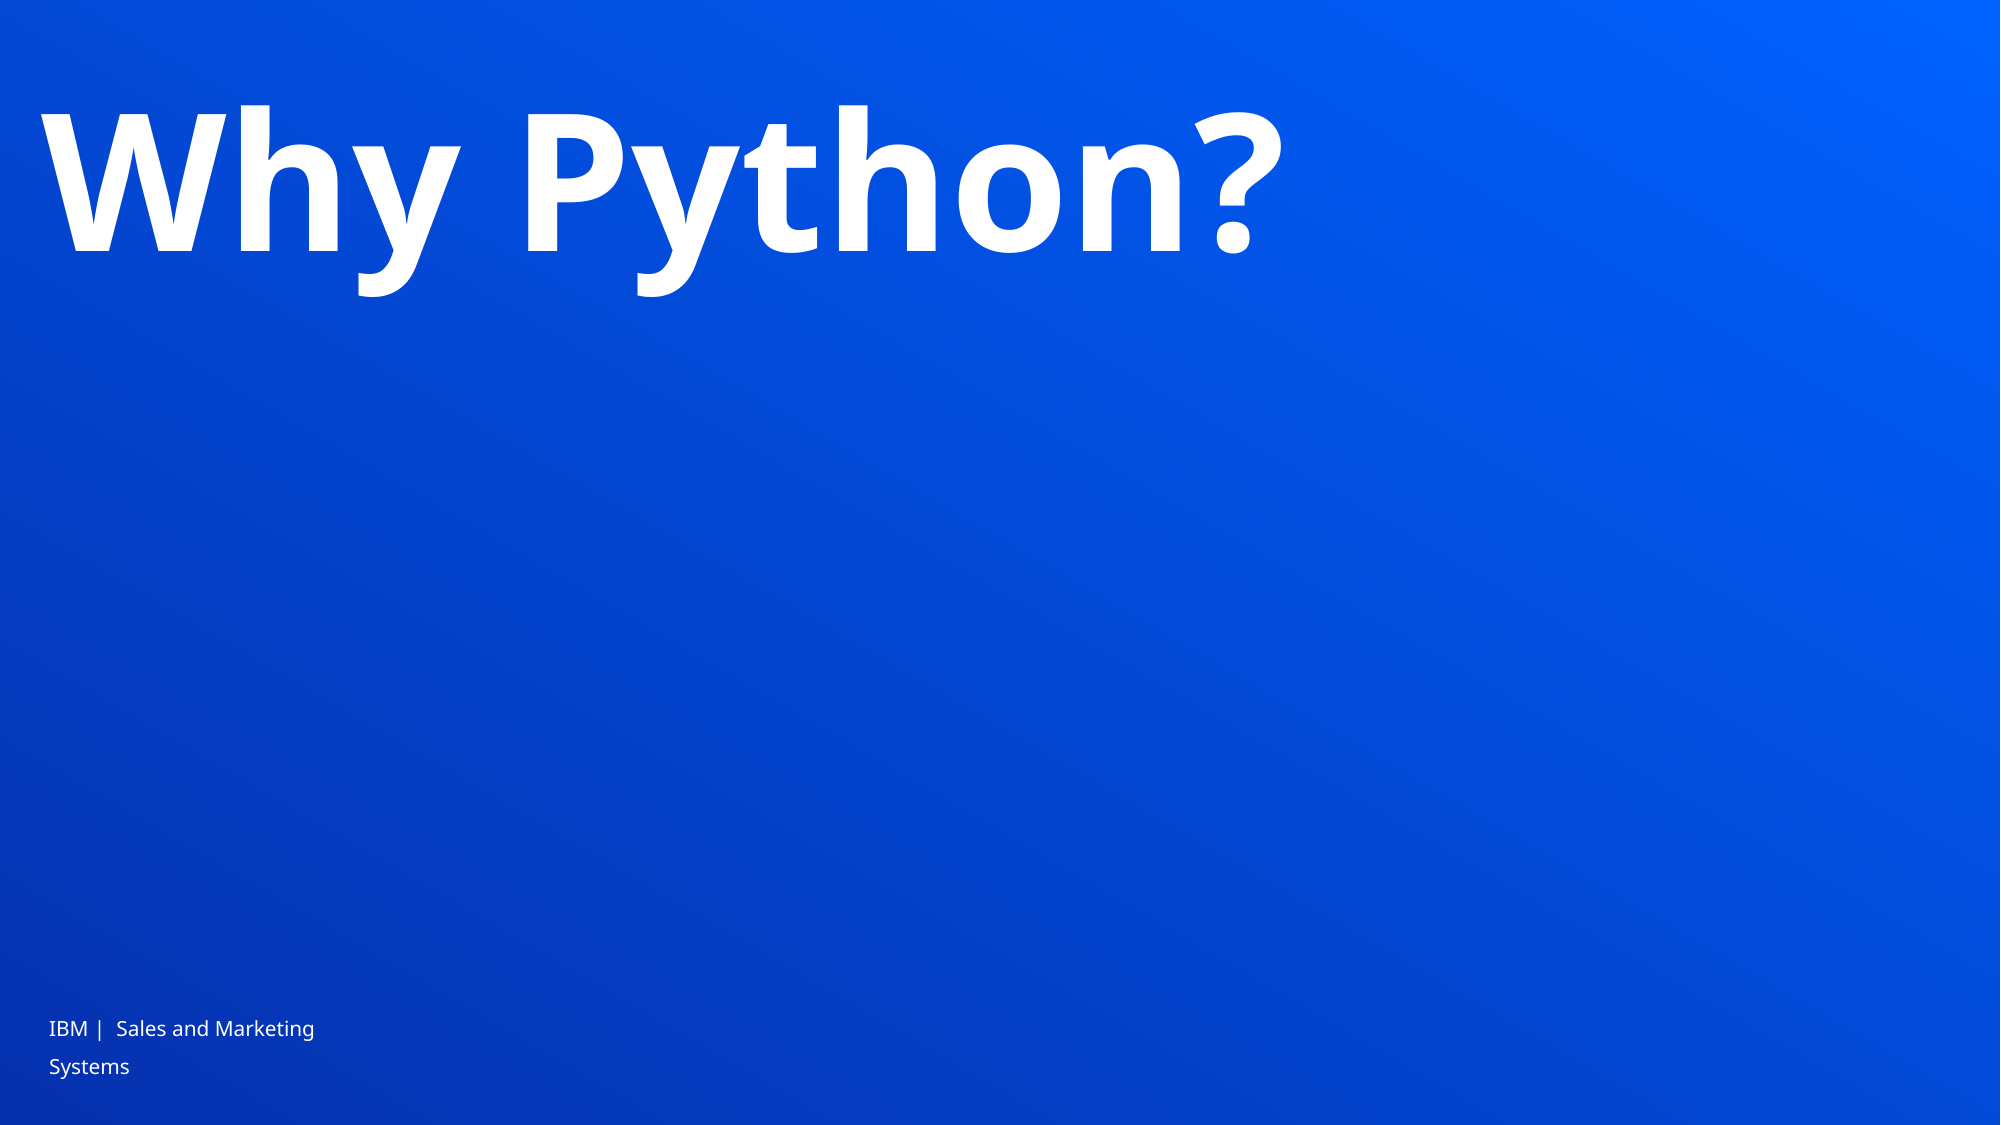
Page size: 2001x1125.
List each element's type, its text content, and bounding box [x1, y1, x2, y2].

title Why Python? [26, 52, 1500, 984]
footer IBM | Sales and Marketing Systems [34, 1050, 406, 1086]
